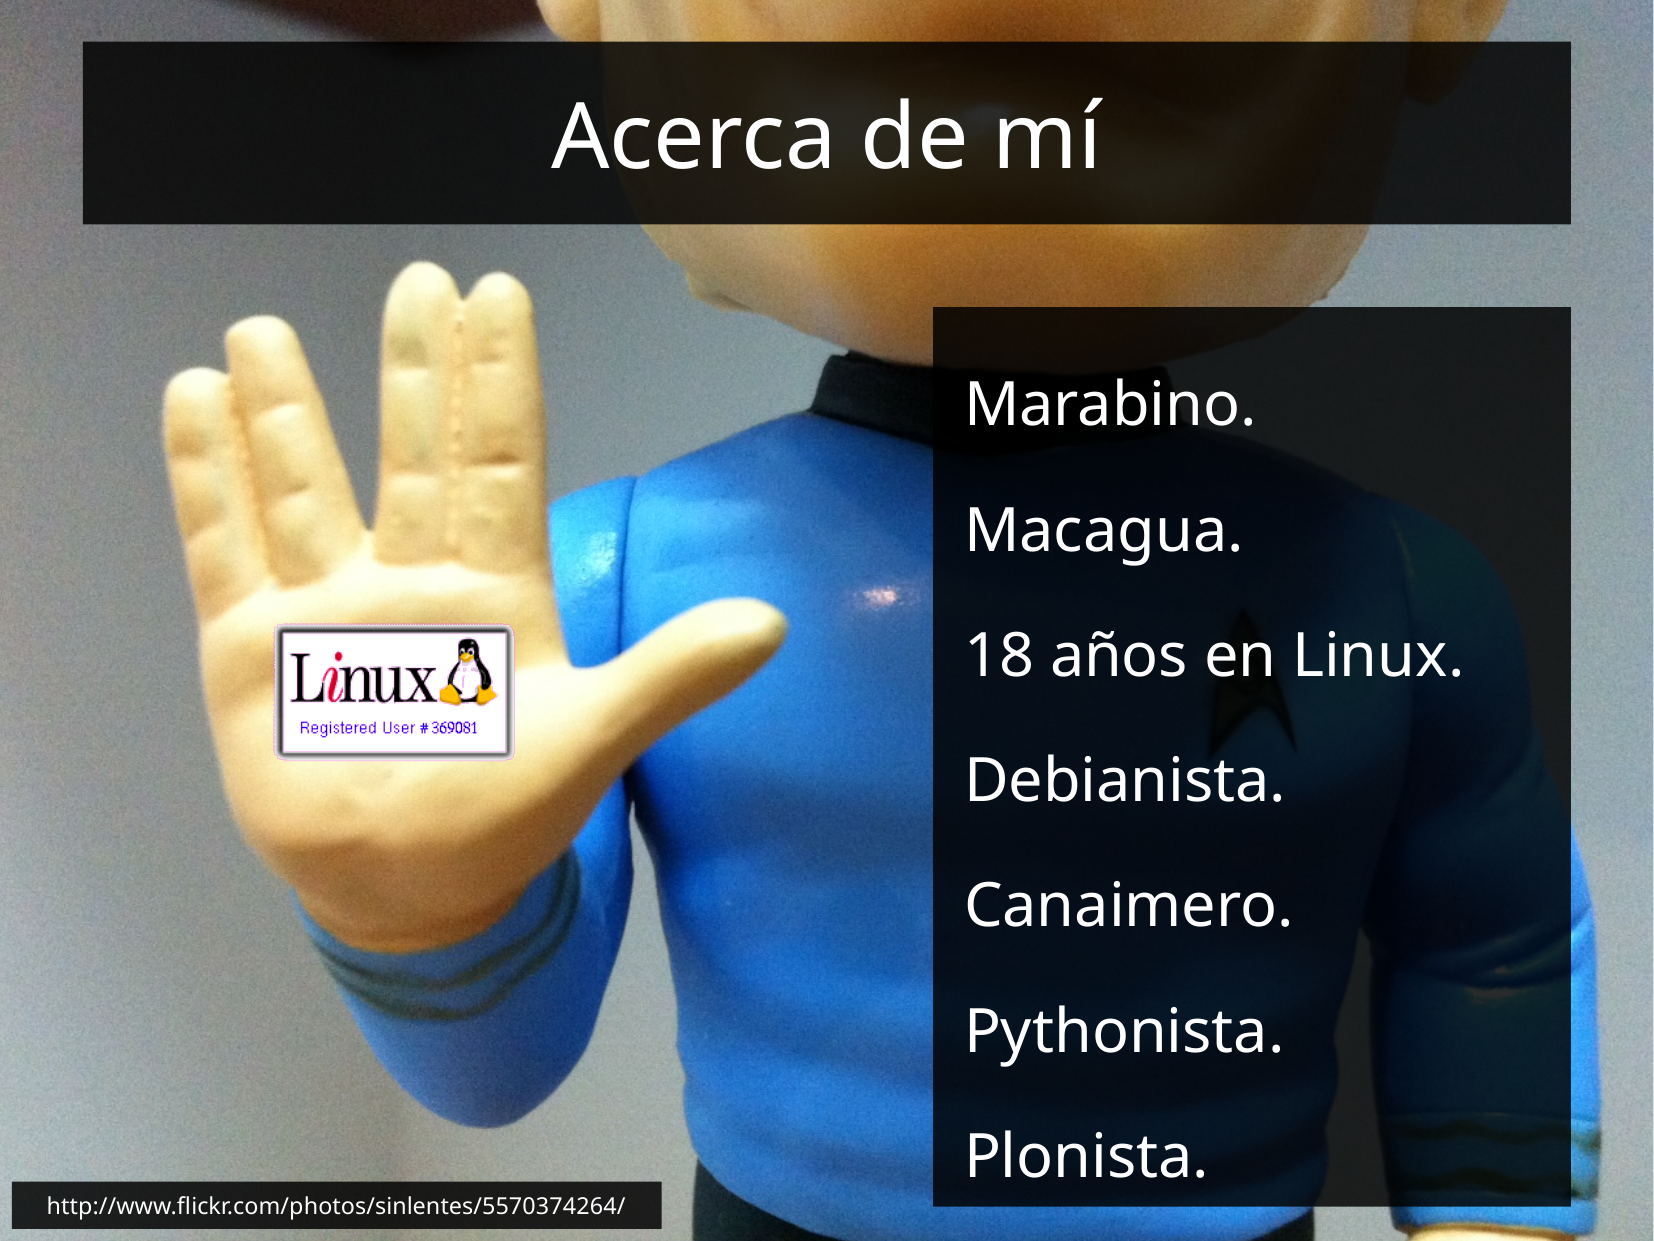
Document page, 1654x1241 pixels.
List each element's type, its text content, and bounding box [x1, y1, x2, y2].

title http://www.flickr.com/photos/sinlentes/5570374264/ [11, 1181, 662, 1229]
picture [0, 0, 1654, 1241]
title Acerca de mí [82, 41, 1571, 225]
title Marabino. Macagua. 18 años en Linux. Debianista. Canaimero. Pythonista. Plonista. [933, 307, 1571, 1207]
